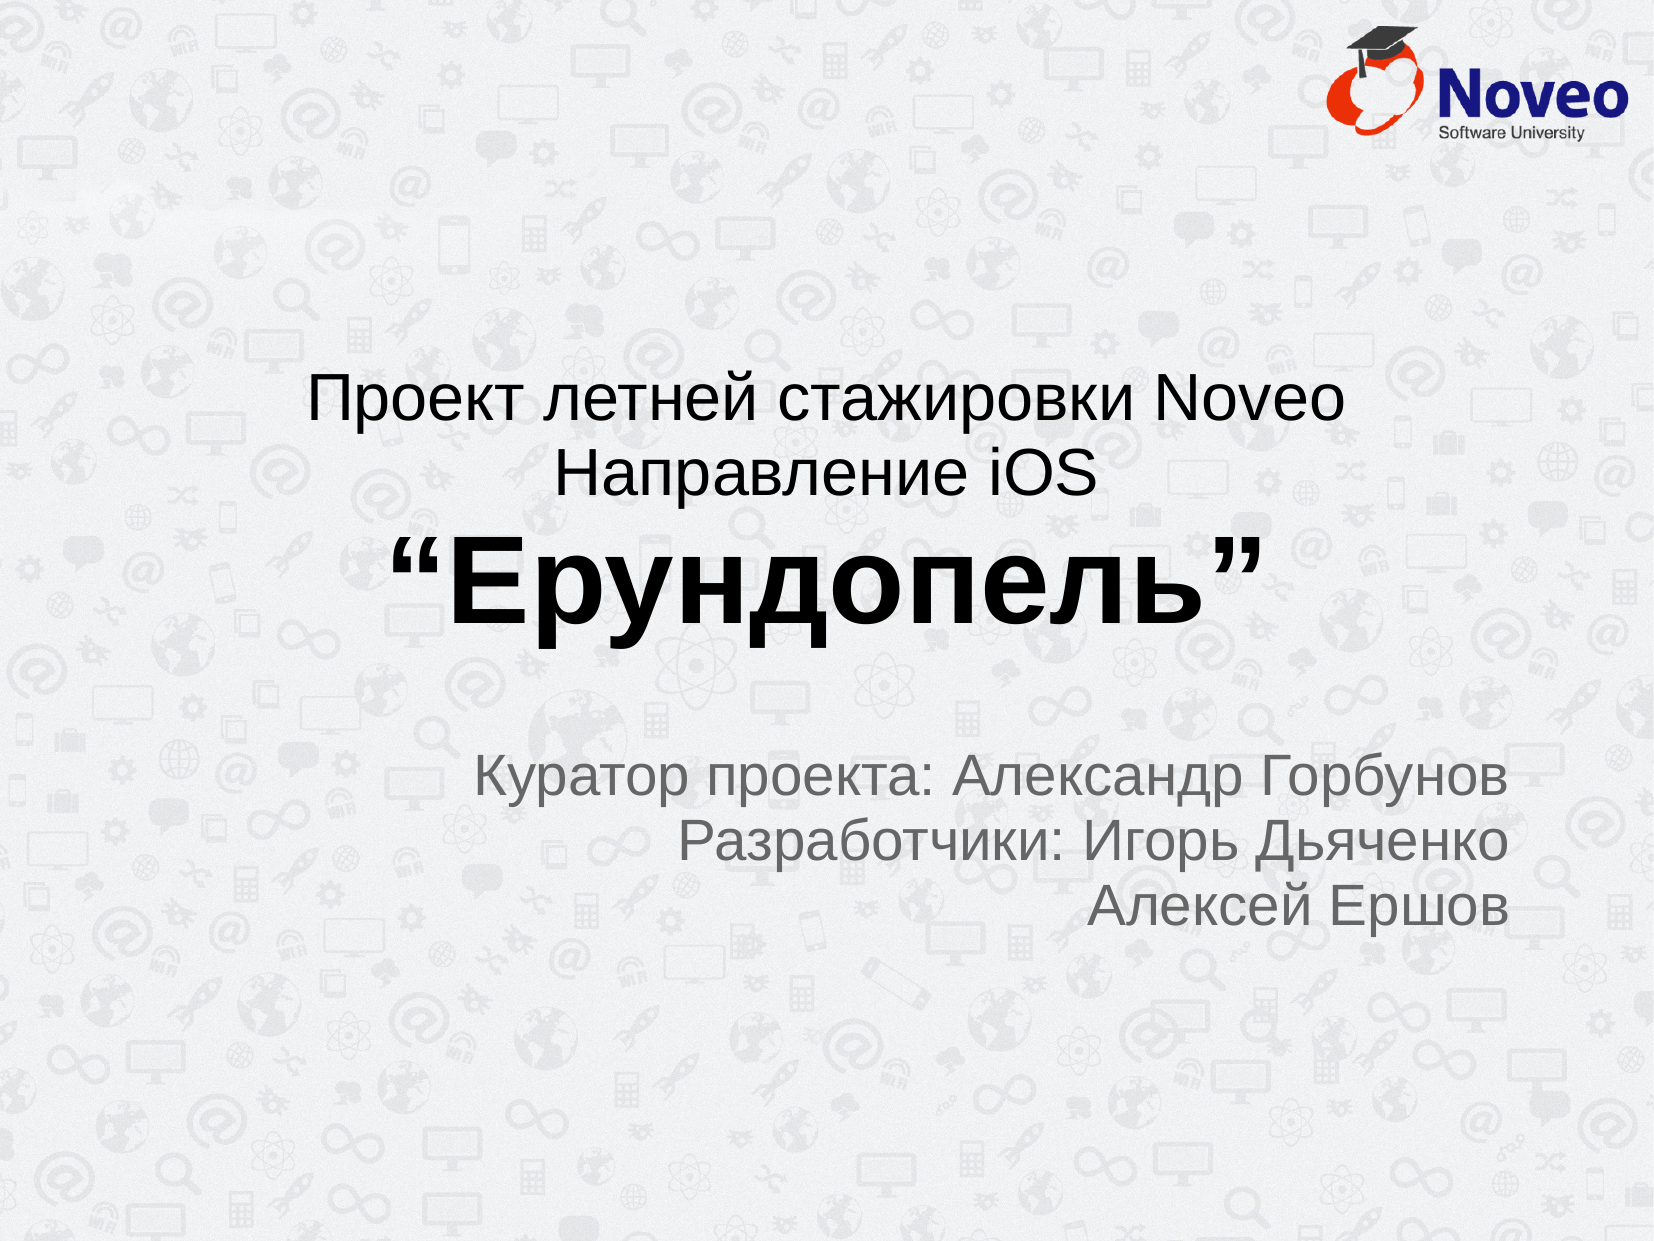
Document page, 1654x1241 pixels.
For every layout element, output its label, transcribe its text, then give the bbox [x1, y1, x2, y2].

picture [0, 0, 1654, 1241]
subtitle Проект летней стажировки Noveo Направление iOS “Ерундопель” Куратор проекта: Александр Горбунов Разработчики: Игорь Дьяченко Алексей Ершов [82, 98, 1571, 1126]
